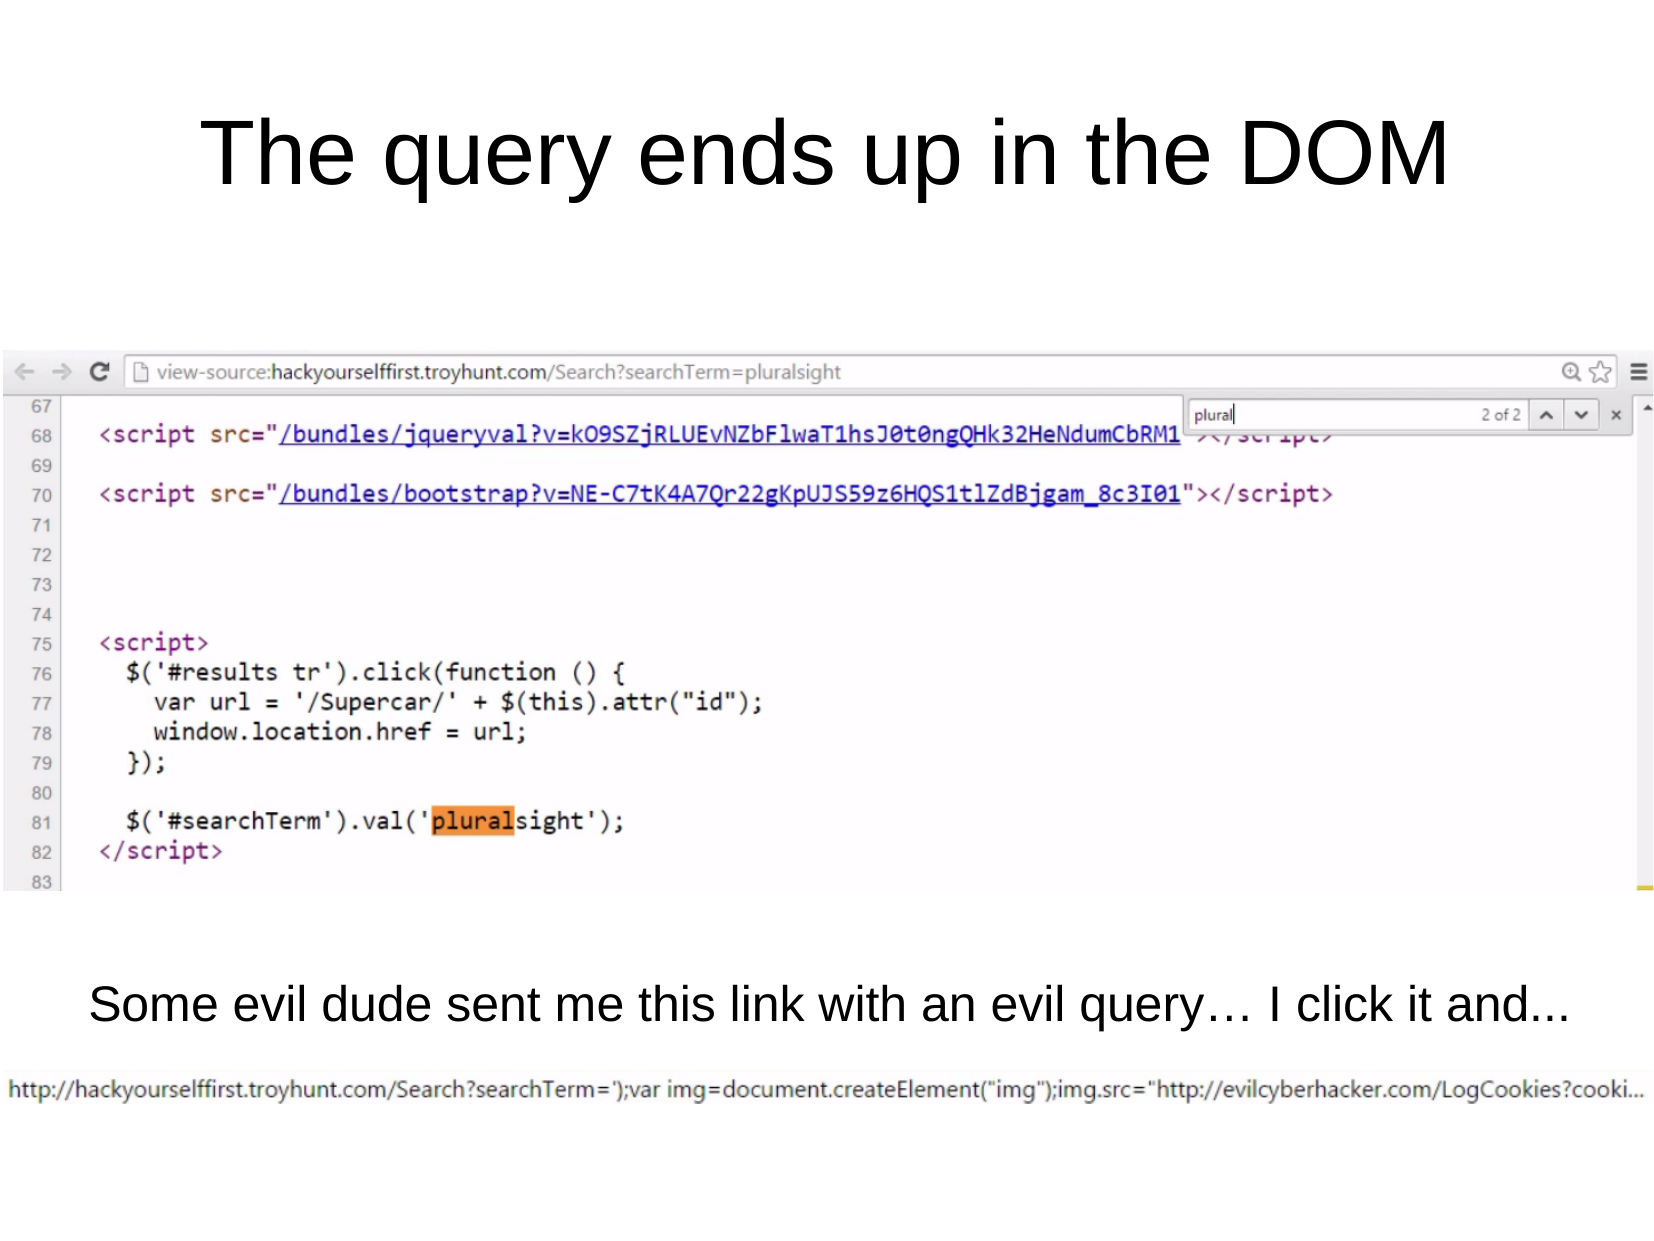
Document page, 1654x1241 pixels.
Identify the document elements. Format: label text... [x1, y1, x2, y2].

text_box Some evil dude sent me this link with an evil query… I click it and... [0, 901, 1654, 1108]
title The query ends up in the DOM [82, 49, 1571, 257]
picture [3, 350, 1654, 891]
